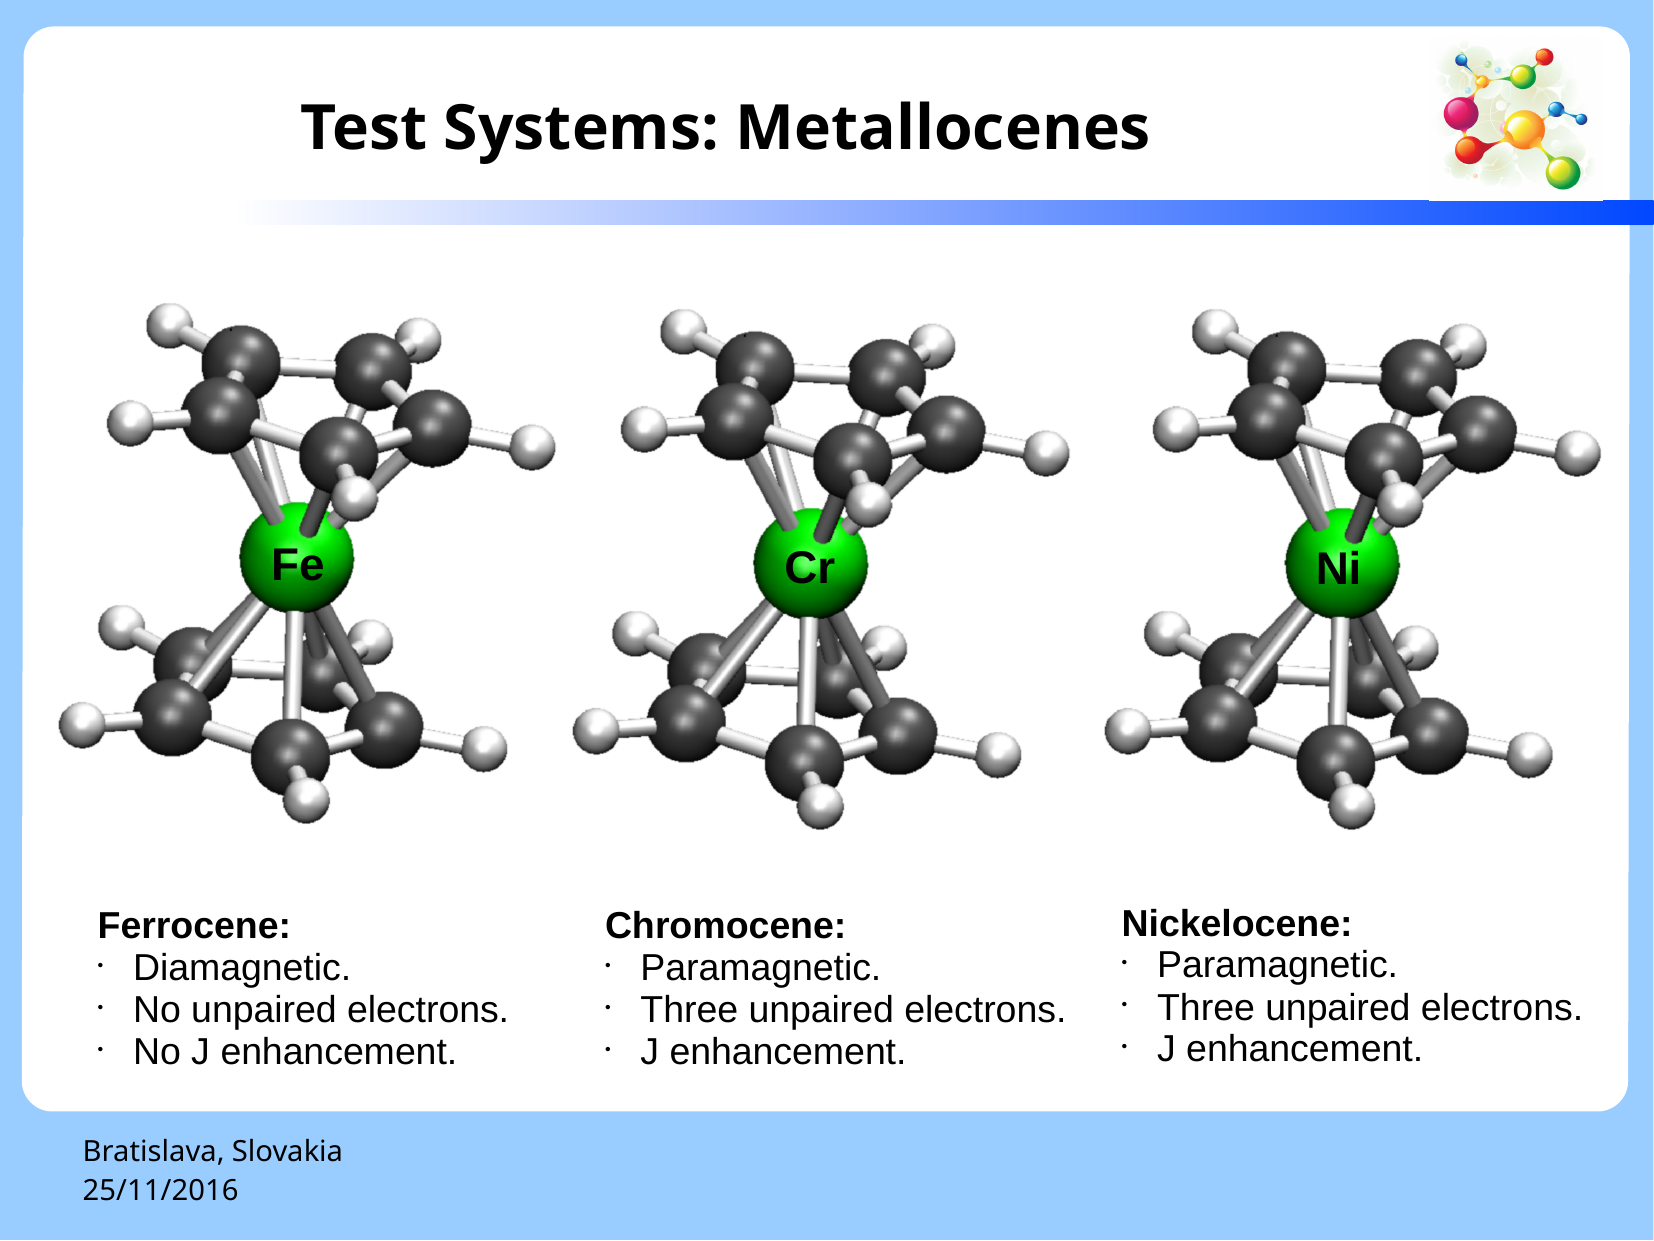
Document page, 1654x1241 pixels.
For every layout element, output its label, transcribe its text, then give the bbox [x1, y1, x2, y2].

title Test Systems: Metallocenes [82, 49, 1371, 201]
picture [565, 303, 1077, 834]
picture [1429, 35, 1603, 201]
text_box Fe [256, 531, 345, 598]
list [52, 279, 1594, 1107]
text_box Cr [769, 534, 858, 601]
text_box Nickelocene: Paramagnetic. Three unpaired electrons. J enhancement. [1106, 894, 1609, 1078]
text_box Ni [1300, 535, 1389, 602]
text_box Chromocene: Paramagnetic. Three unpaired electrons. J enhancement. [590, 897, 1086, 1123]
picture [51, 297, 563, 828]
text_box Ferrocene: Diamagnetic. No unpaired electrons. No J enhancement. [82, 897, 564, 1081]
picture [1096, 303, 1608, 834]
